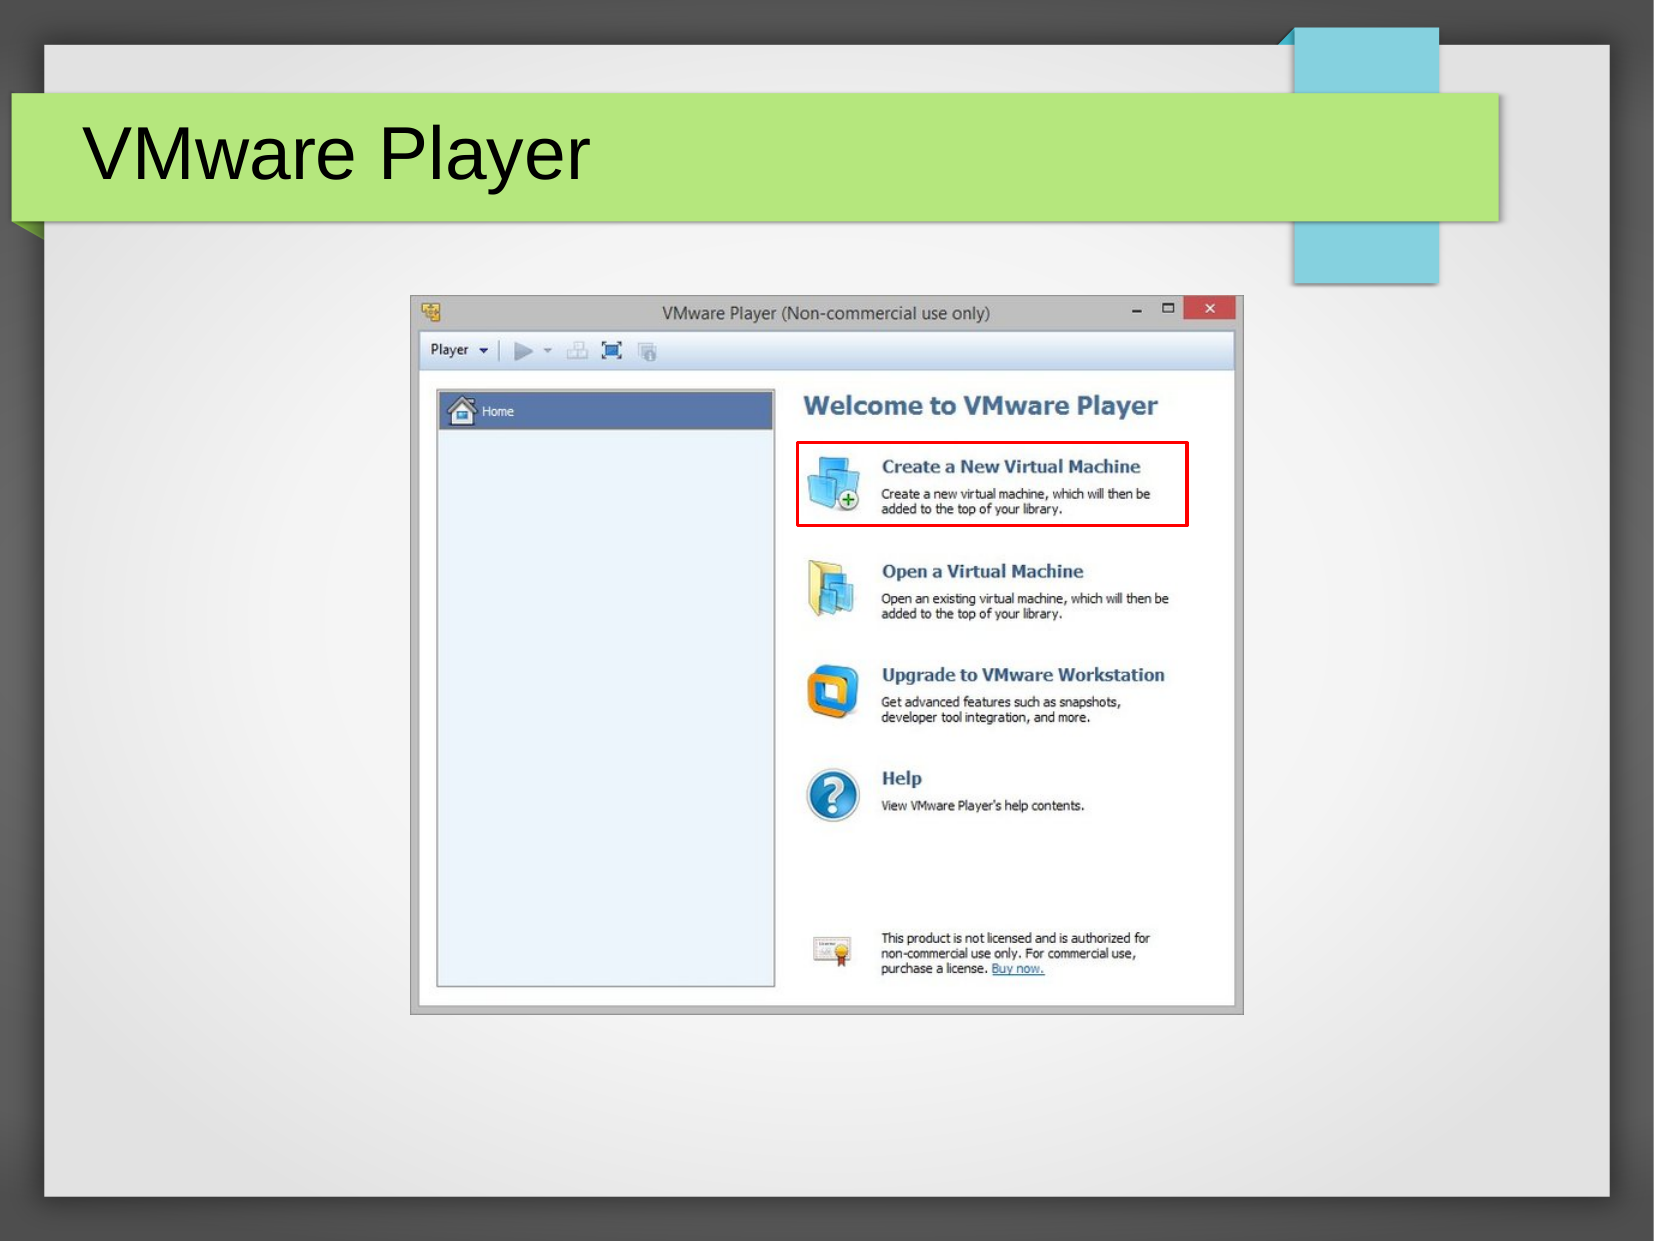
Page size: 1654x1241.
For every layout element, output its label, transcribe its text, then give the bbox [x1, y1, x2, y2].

picture [0, 0, 1654, 1241]
title VMware Player [82, 94, 1264, 213]
